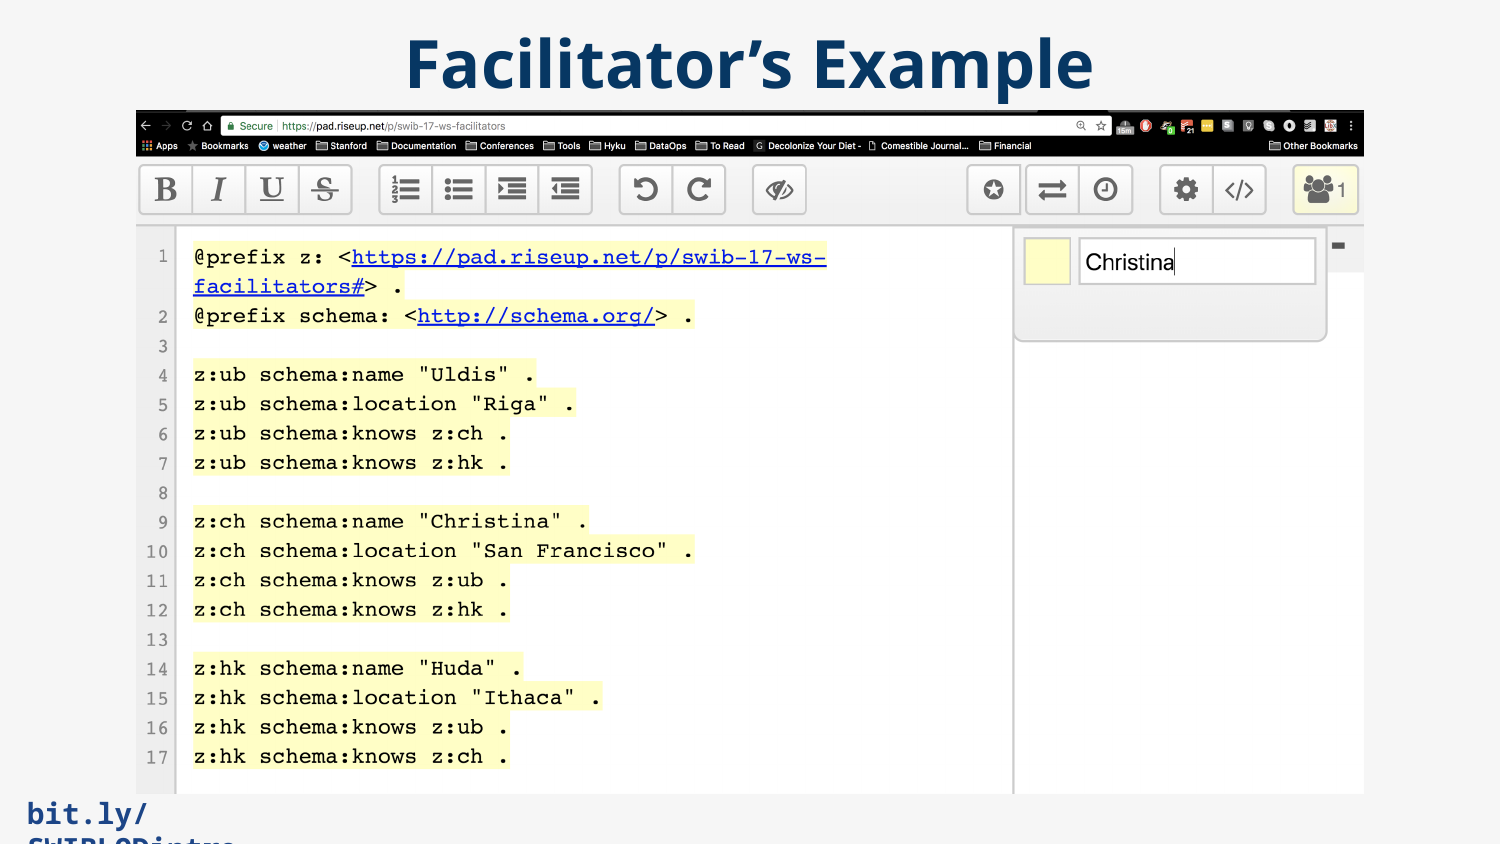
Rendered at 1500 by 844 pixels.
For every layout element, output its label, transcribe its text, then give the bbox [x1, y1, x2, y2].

title Facilitator’s Example [51, 7, 1449, 111]
picture [136, 110, 1364, 794]
